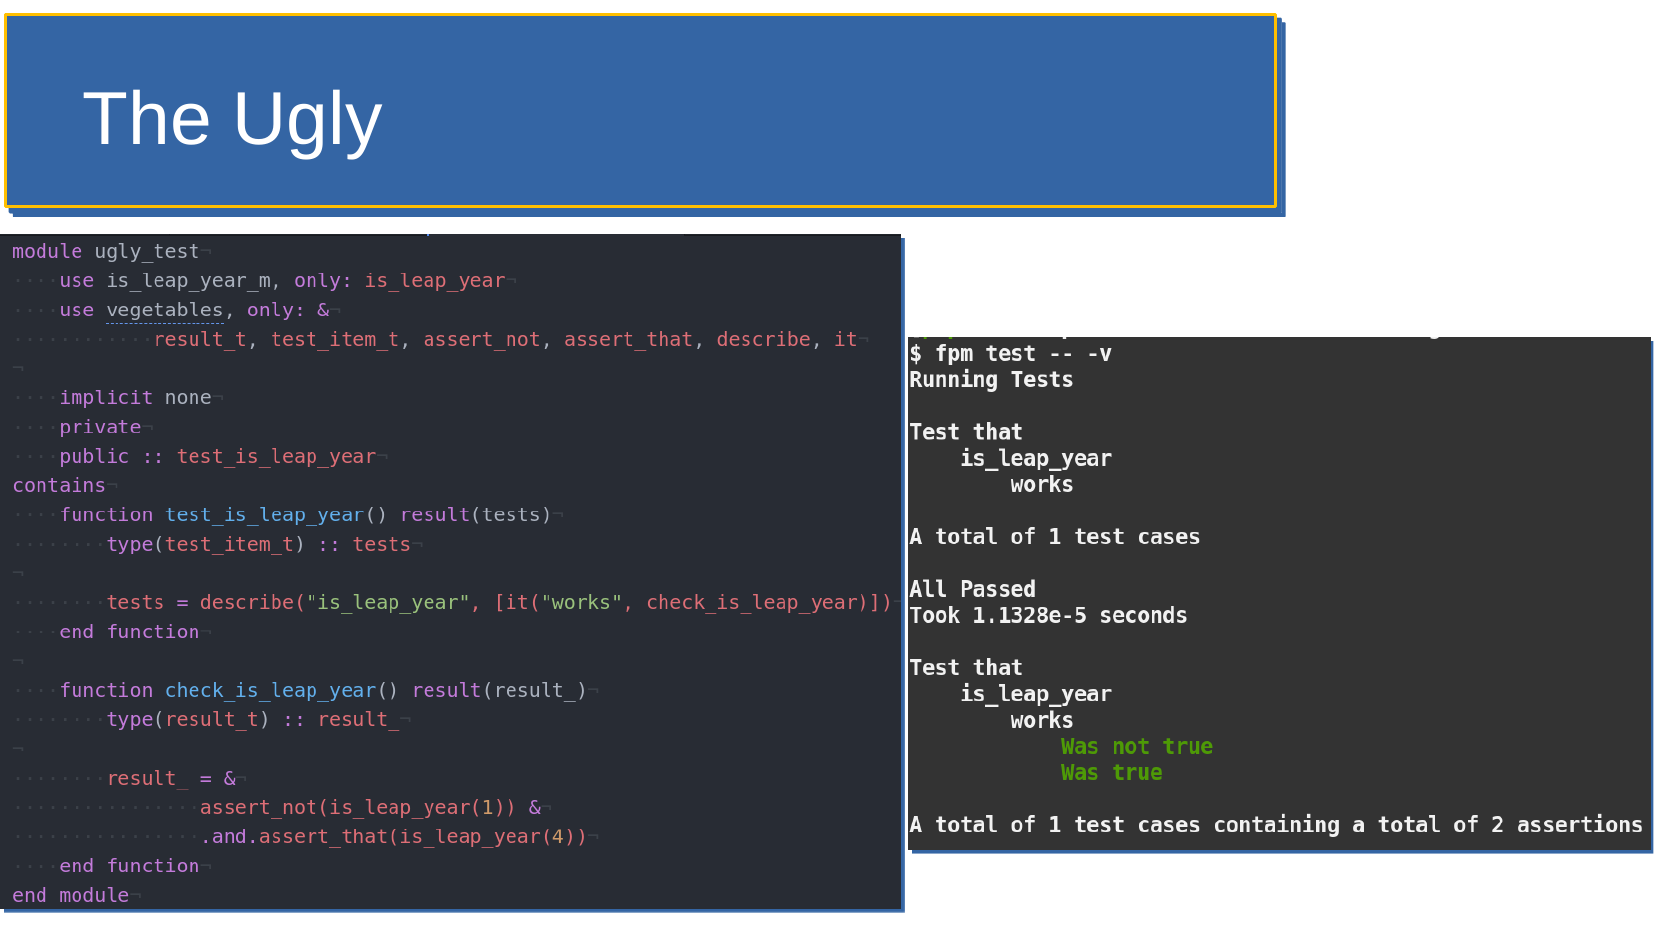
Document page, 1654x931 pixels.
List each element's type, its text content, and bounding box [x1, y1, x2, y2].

picture [0, 234, 901, 909]
picture [908, 337, 1651, 850]
title The Ugly [82, 44, 1235, 192]
